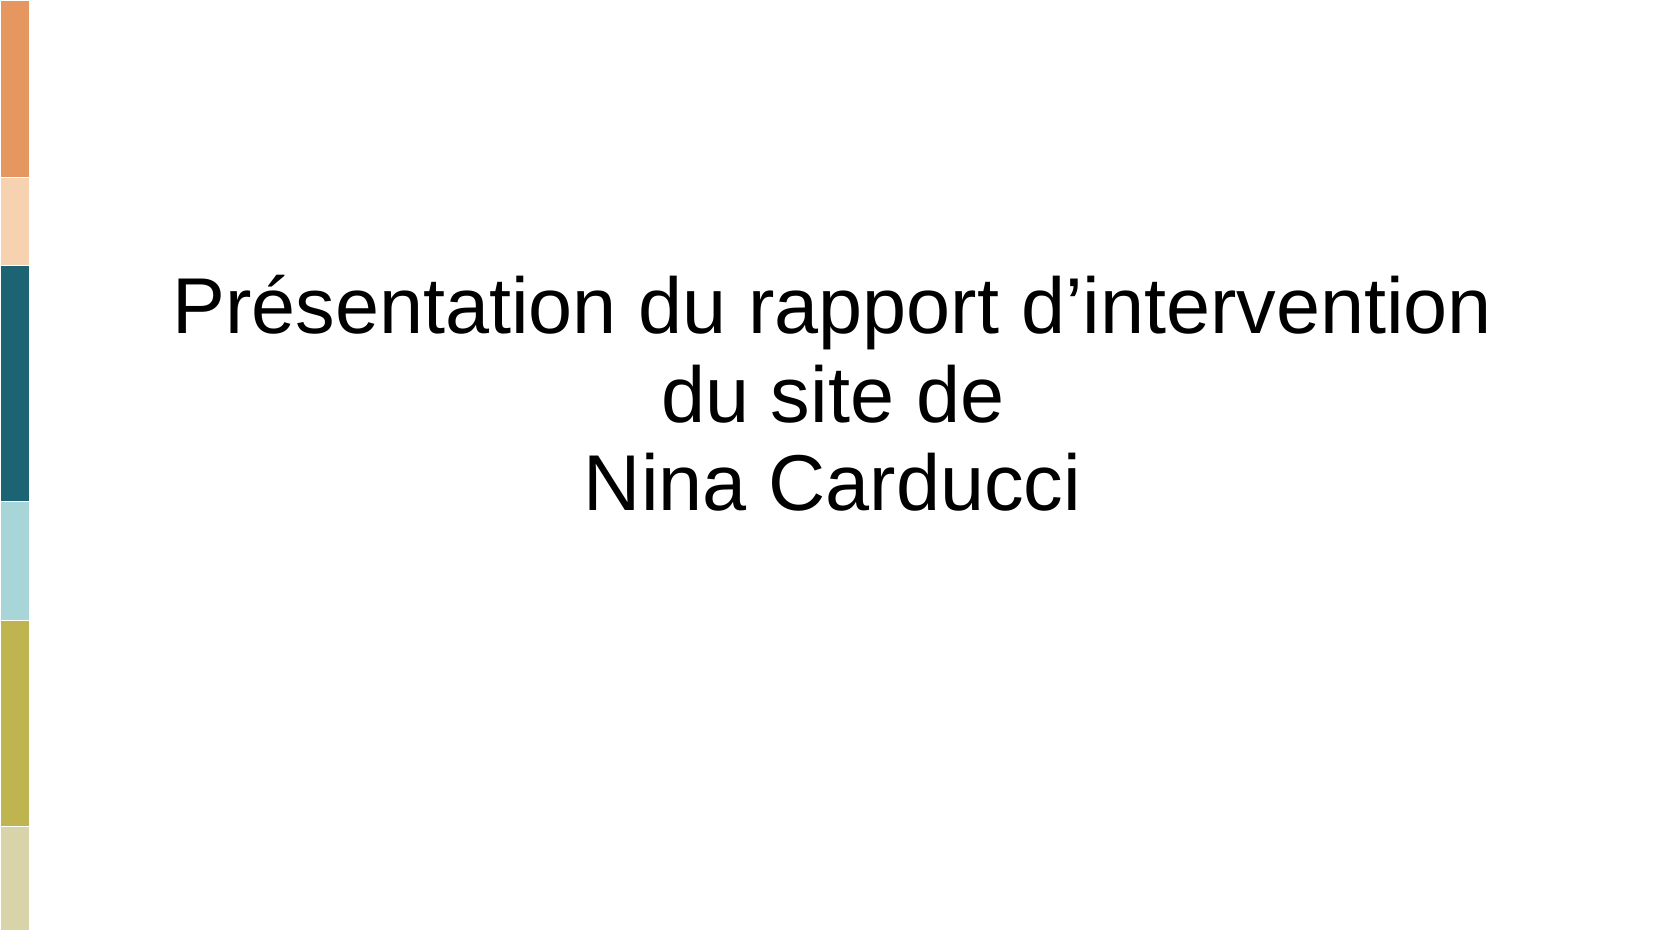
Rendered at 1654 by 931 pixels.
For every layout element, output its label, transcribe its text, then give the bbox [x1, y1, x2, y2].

text_box [0, 0, 30, 931]
title Présentation du rapport d’intervention du site de Nina Carducci [88, 262, 1577, 528]
